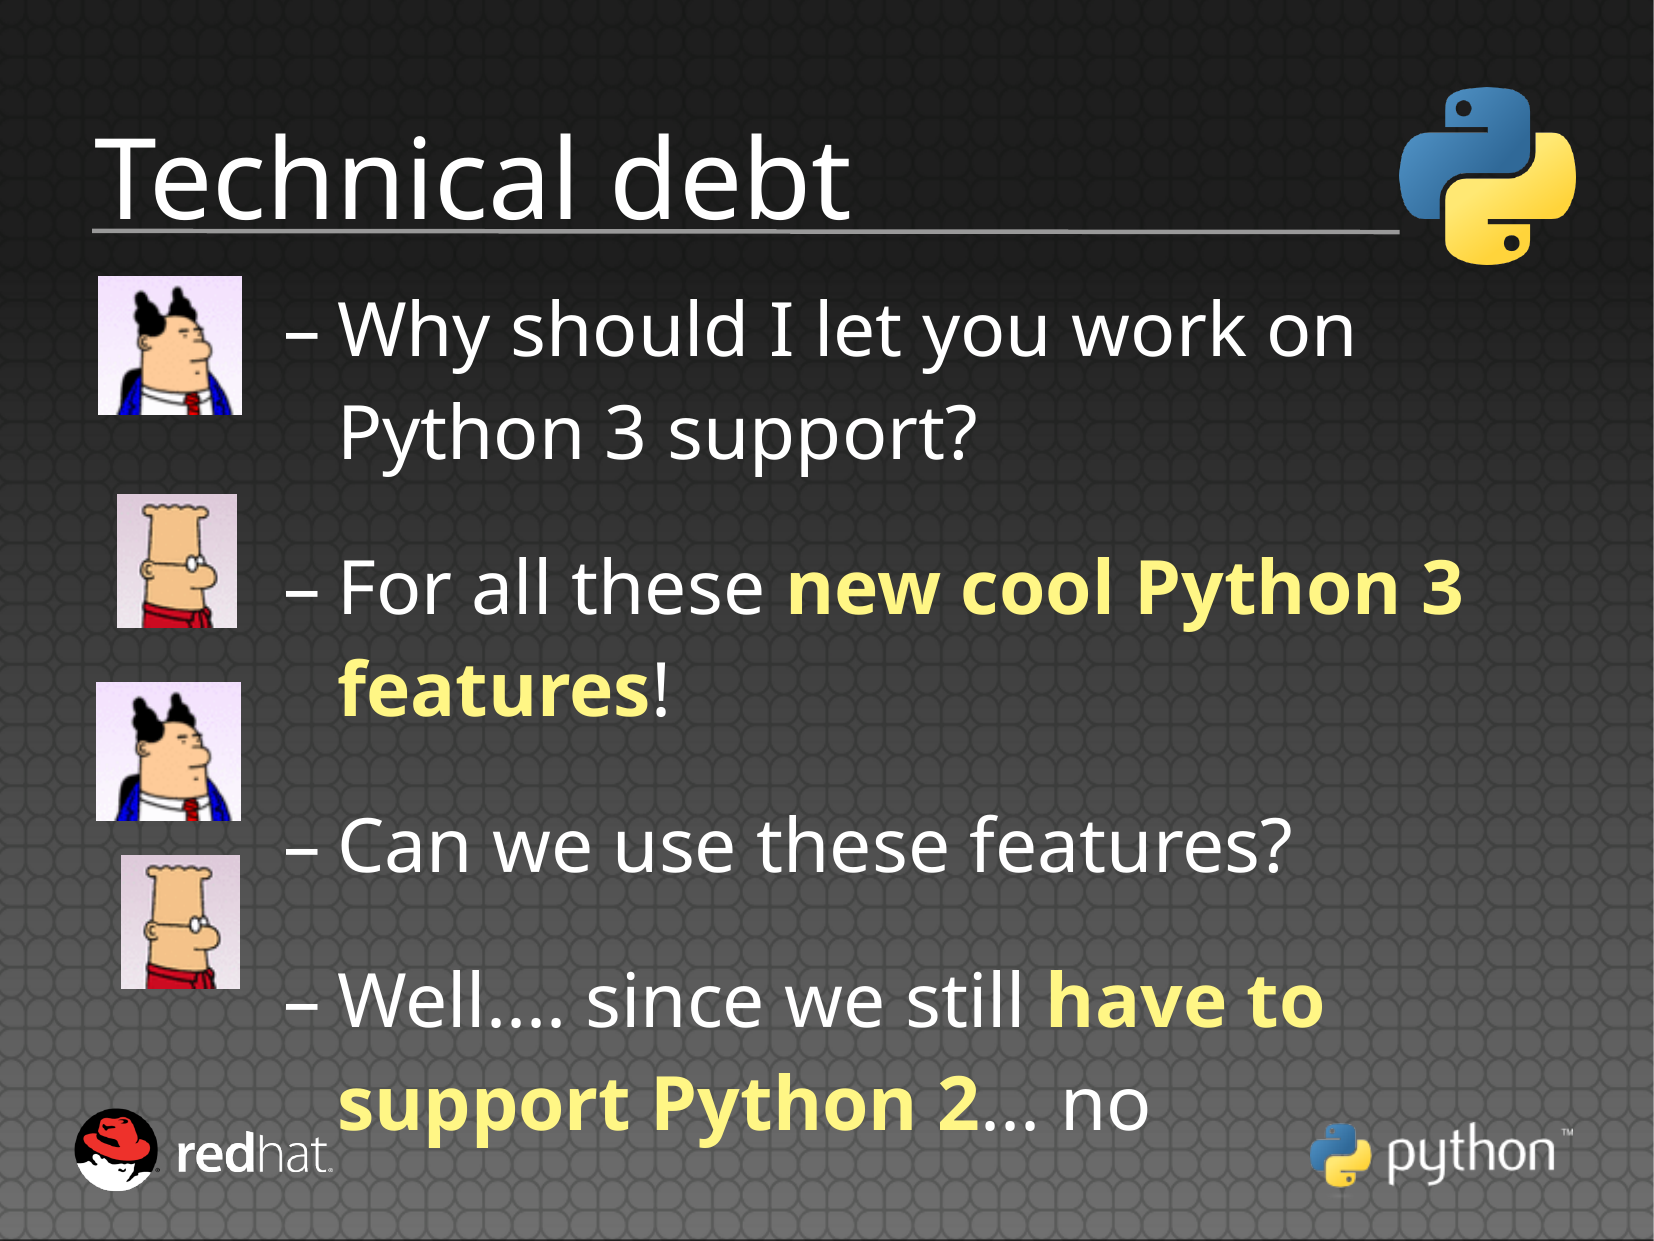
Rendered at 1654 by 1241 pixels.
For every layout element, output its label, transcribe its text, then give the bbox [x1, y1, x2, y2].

list Why should I let you work on Python 3 support? For all these new cool Python 3 features! Can we use these features? Well.... since we still have to support Python 2... no [266, 276, 1624, 1034]
title Technical debt [94, 100, 1426, 251]
picture [0, 0, 1654, 1241]
